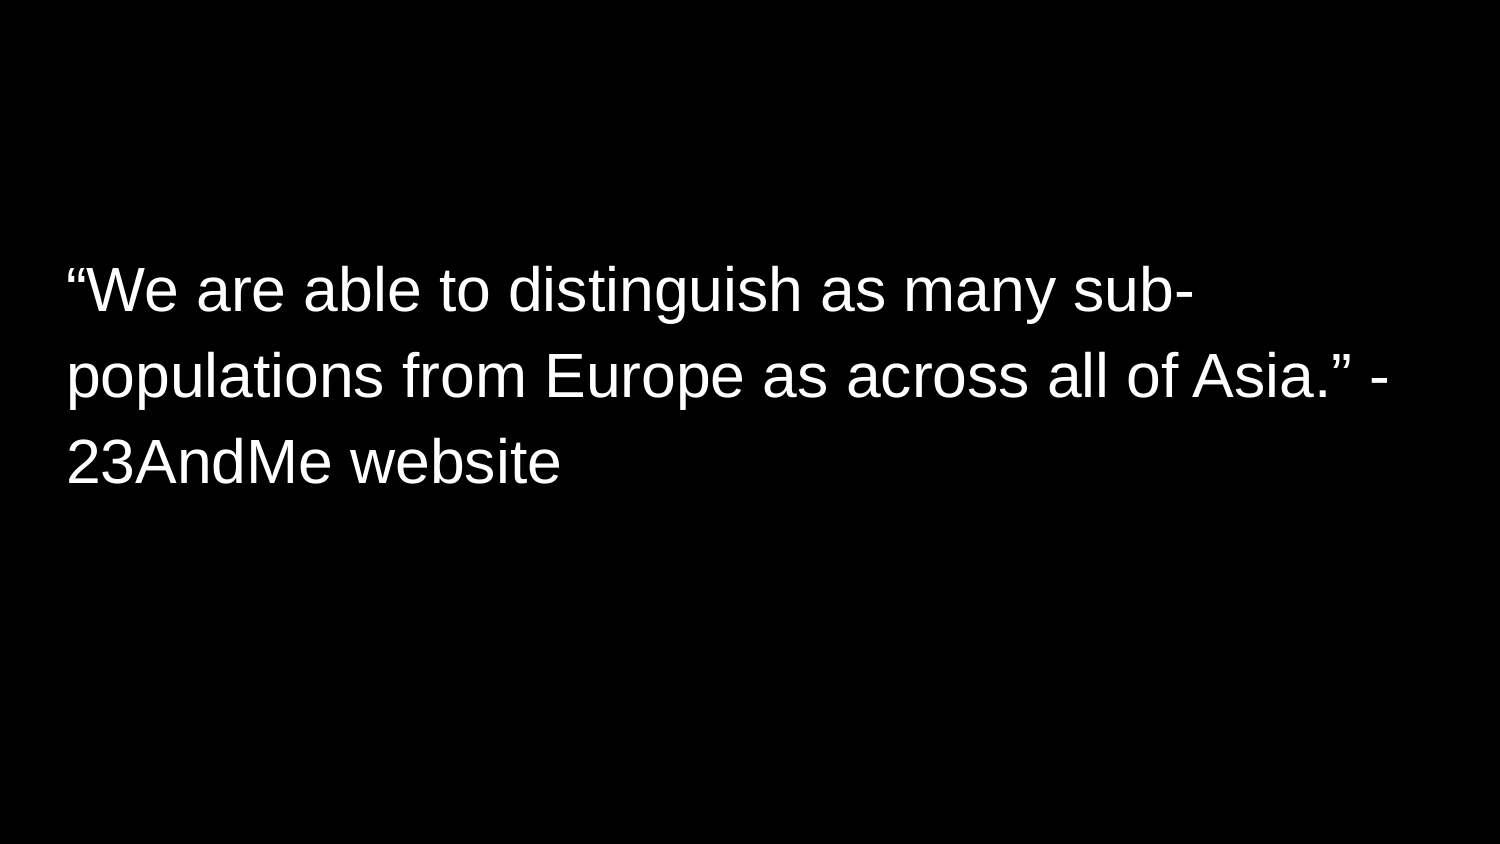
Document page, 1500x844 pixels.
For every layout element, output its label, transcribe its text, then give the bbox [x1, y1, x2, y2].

title “We are able to distinguish as many sub-populations from Europe as across all of Asia.” - 23AndMe website [51, 222, 1449, 545]
